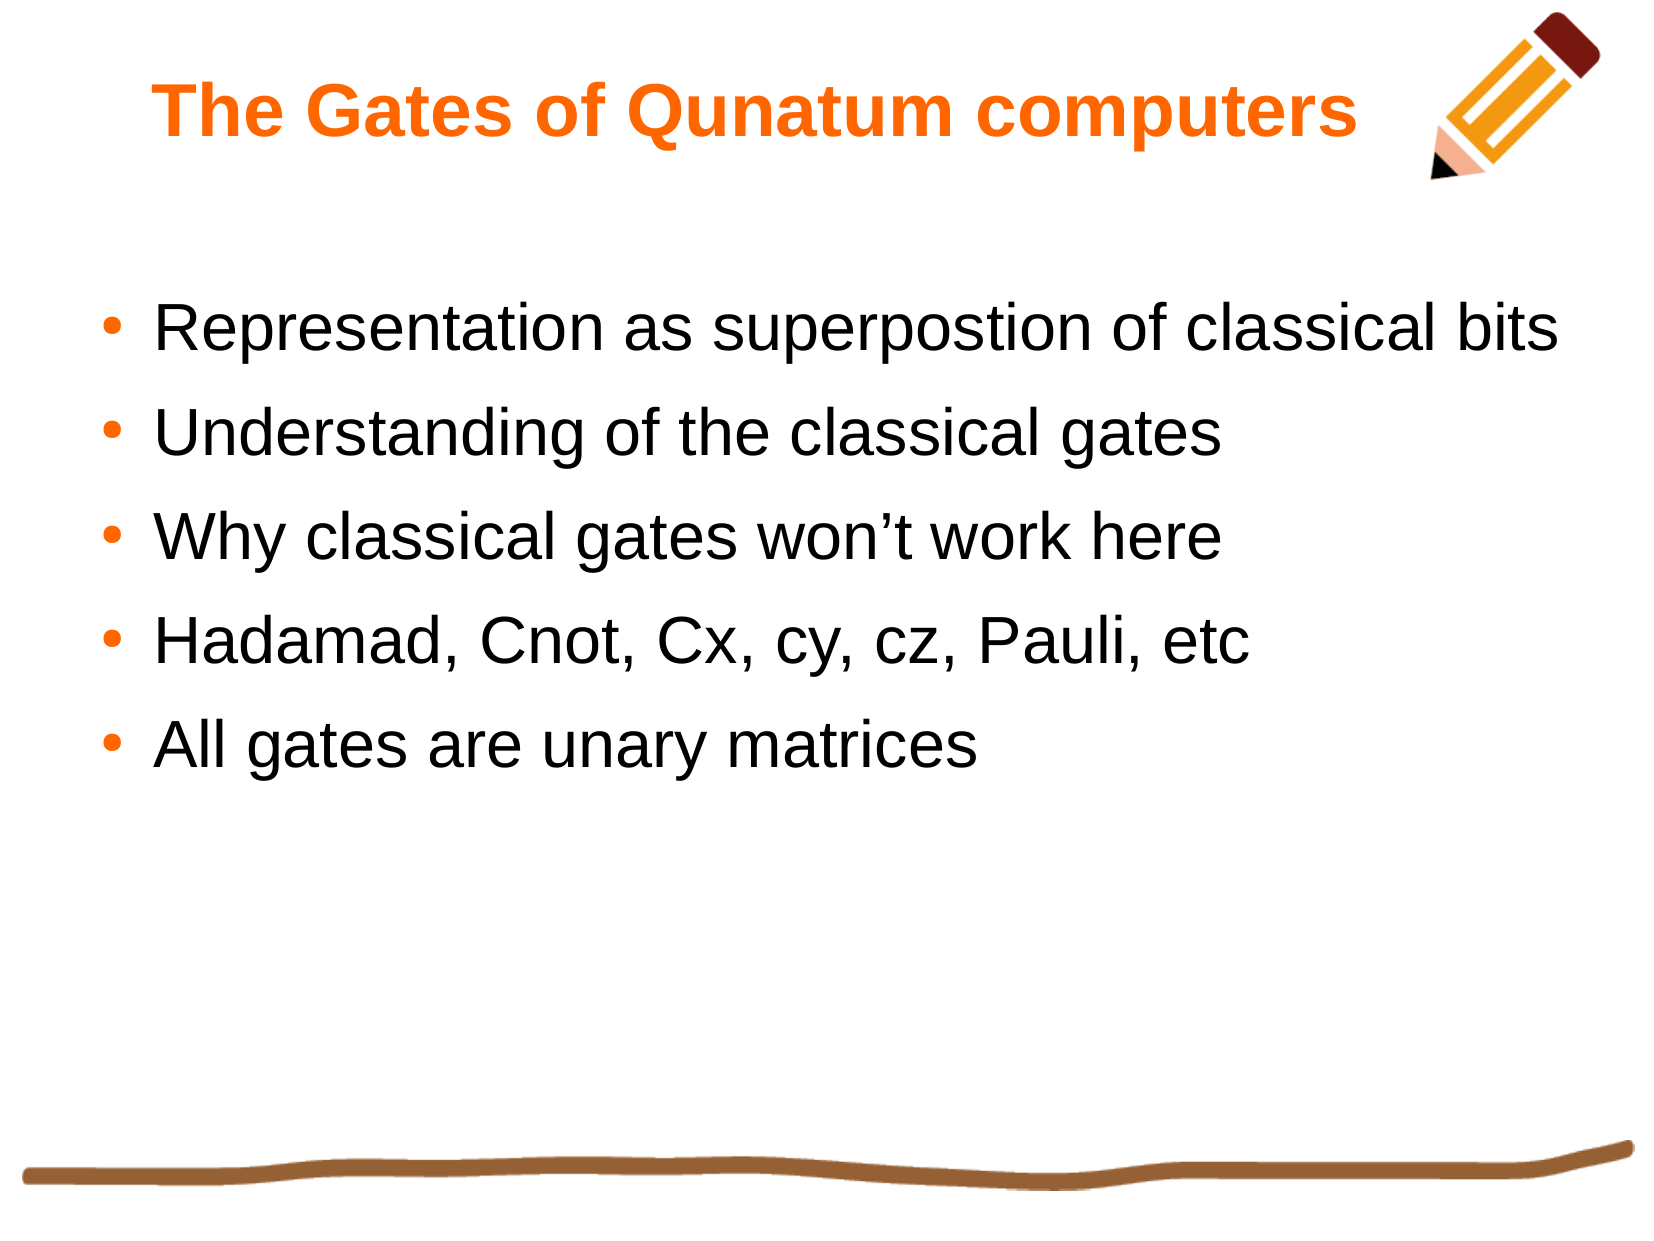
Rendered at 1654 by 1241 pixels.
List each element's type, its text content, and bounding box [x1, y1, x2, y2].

picture [1430, 12, 1601, 181]
list Representation as superpostion of classical bits Understanding of the classical gates Why classical gates won’t work here Hadamad, Cnot, Cx, cy, cz, Pauli, etc All gates are unary matrices [82, 290, 1571, 1122]
title The Gates of Qunatum computers [82, 49, 1430, 172]
picture [22, 1140, 1635, 1191]
